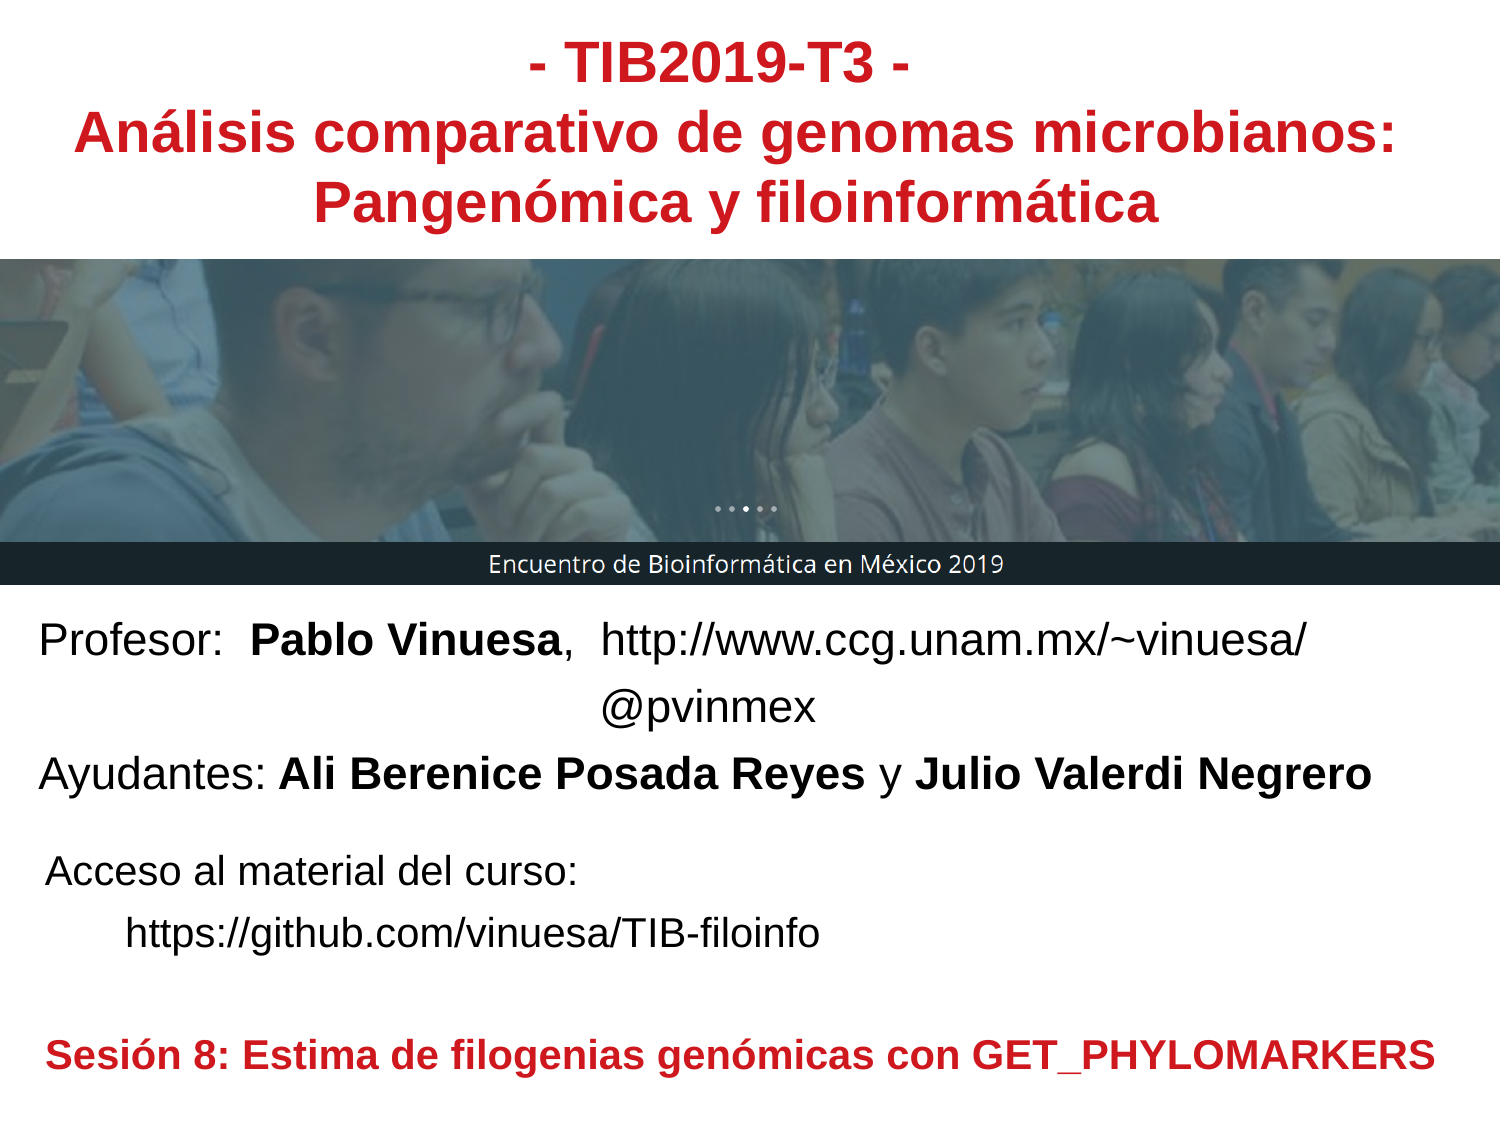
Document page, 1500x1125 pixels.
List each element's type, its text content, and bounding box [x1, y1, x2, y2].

text_box Acceso al material del curso: https://github.com/vinuesa/TIB-filoinfo [30, 836, 1448, 979]
text_box Profesor: Pablo Vinuesa, http://www.ccg.unam.mx/~vinuesa/ @pvinmex Ayudantes: Ali Berenice Posada Reyes y Julio Valerdi Negrero [23, 602, 1441, 806]
text_box - TIB2019-T3 - Análisis comparativo de genomas microbianos: Pangenómica y filoinformática [59, 16, 1436, 242]
text_box Sesión 8: Estima de filogenias genómicas con GET_PHYLOMARKERS [30, 1020, 1452, 1086]
picture [0, 259, 1500, 585]
